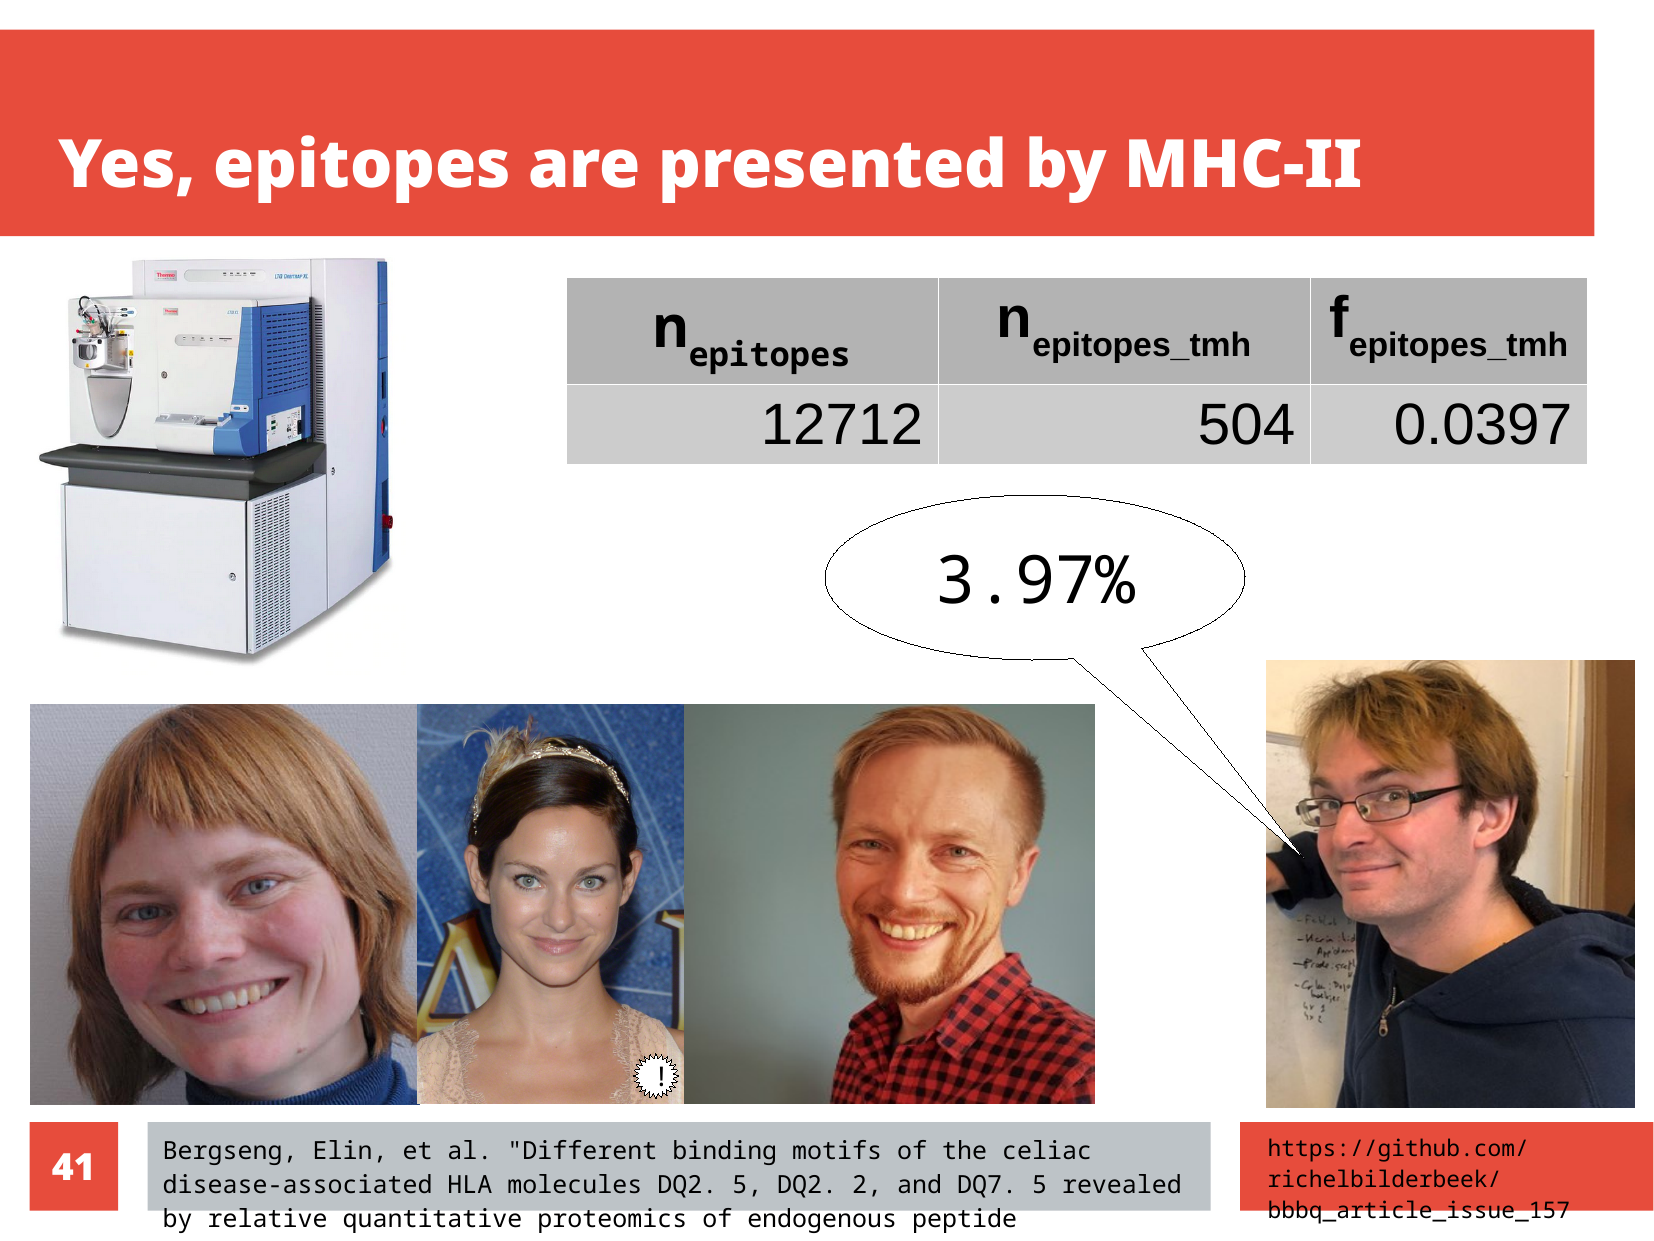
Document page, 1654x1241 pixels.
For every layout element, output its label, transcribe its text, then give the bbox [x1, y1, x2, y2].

table_cell 504 [939, 385, 1310, 464]
table_cell 12712 [567, 385, 938, 464]
picture [1266, 660, 1636, 1108]
table_header fepitopes_tmh [1311, 278, 1587, 384]
text_box https://github.com/ richelbilderbeek/ bbbq_article_issue_157 [1252, 1124, 1640, 1209]
title Yes, epitopes are presented by MHC-II [59, 59, 1595, 207]
table_cell 0.0397 [1311, 385, 1587, 464]
picture [34, 254, 406, 676]
text_box 3.97% [825, 495, 1305, 859]
text_box ! [633, 1053, 679, 1099]
text_box Bergseng, Elin, et al. "Different binding motifs of the celiac disease-associated HLA molecules DQ2. 5, DQ2. 2, and DQ7. 5 revealed by relative quantitative proteomics of endogenous peptide repertoires." Immunogenetics 67.2 (2015): 73-84. [147, 1125, 1201, 1215]
picture [30, 704, 1095, 1105]
table_header nepitopes [567, 278, 938, 384]
table_header nepitopes_tmh [939, 278, 1310, 384]
